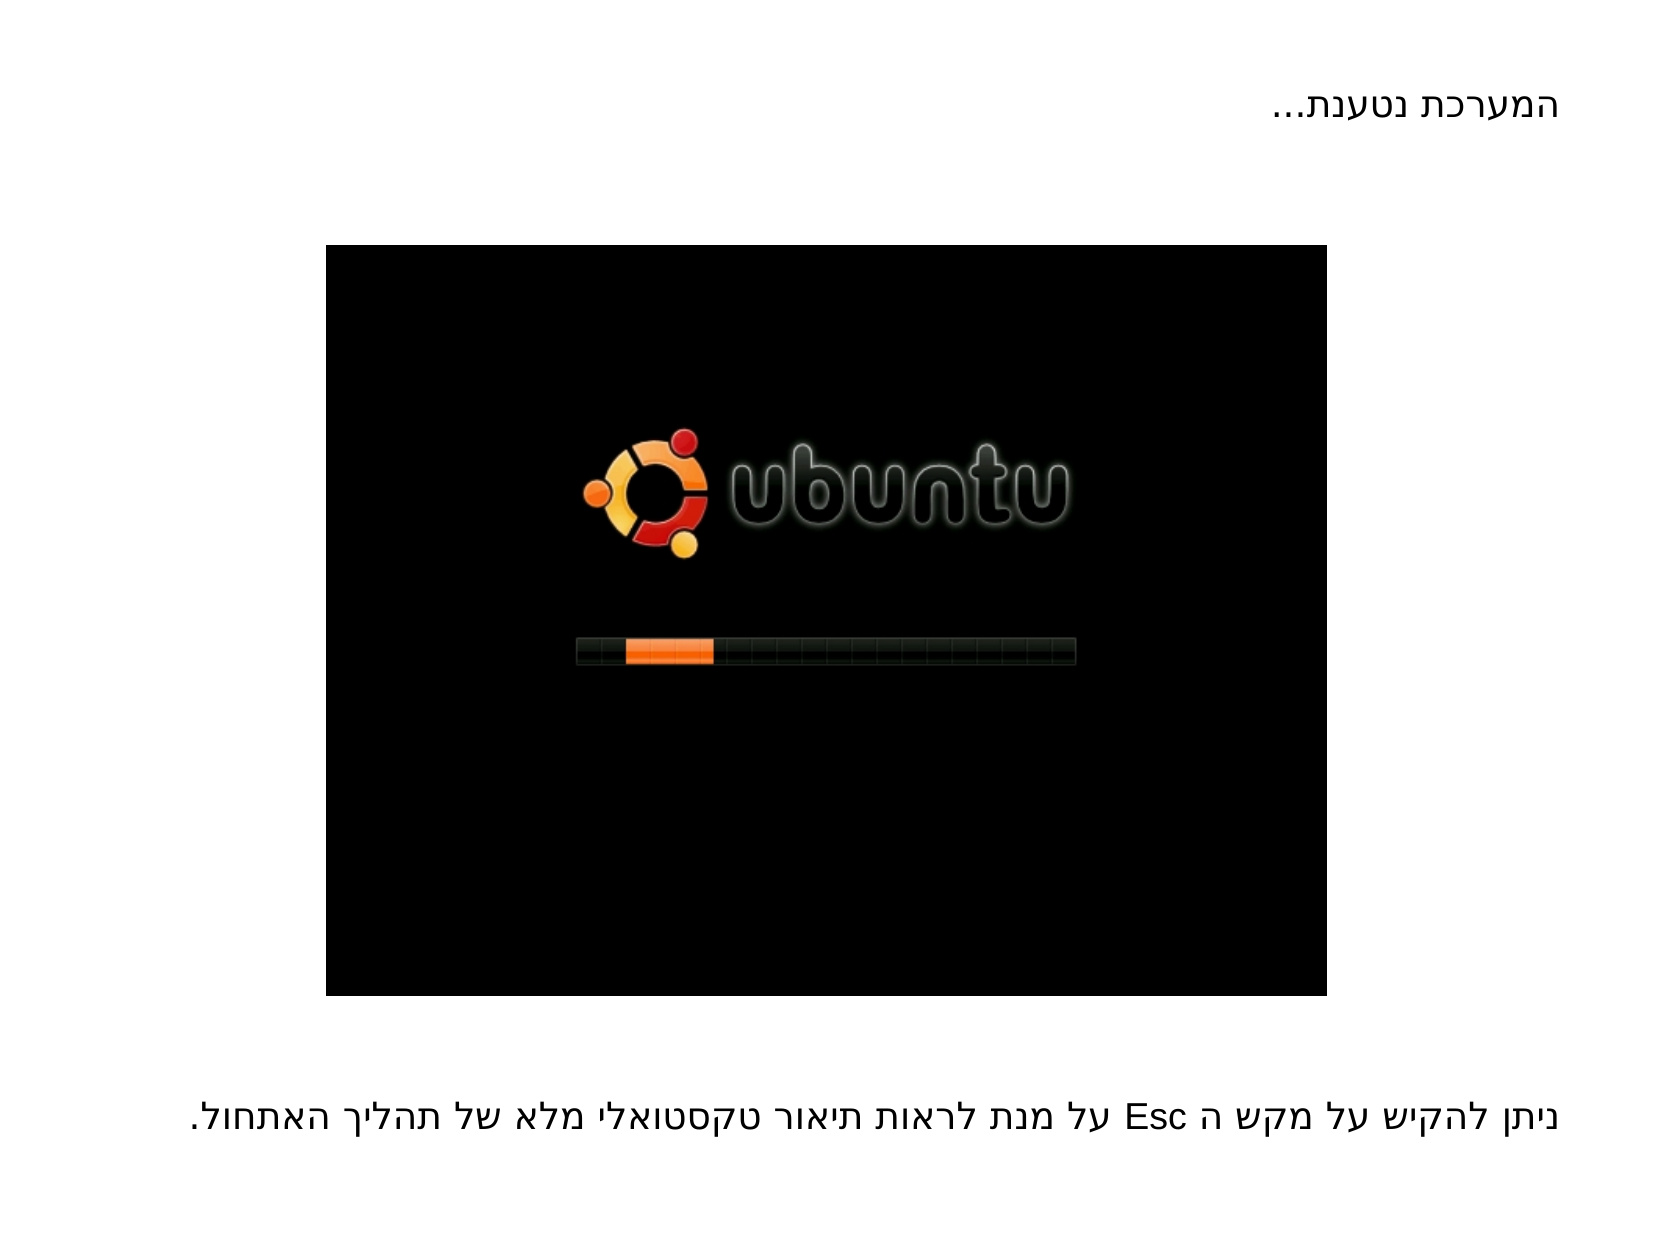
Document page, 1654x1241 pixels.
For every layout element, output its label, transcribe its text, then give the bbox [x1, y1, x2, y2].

text_box המערכת נטענת... [225, 75, 1576, 136]
picture [326, 245, 1327, 996]
text_box ניתן להקיש על מקש ה Esc על מנת לראות תיאור טקסטואלי מלא של תהליך האתחול. [75, 1087, 1576, 1149]
